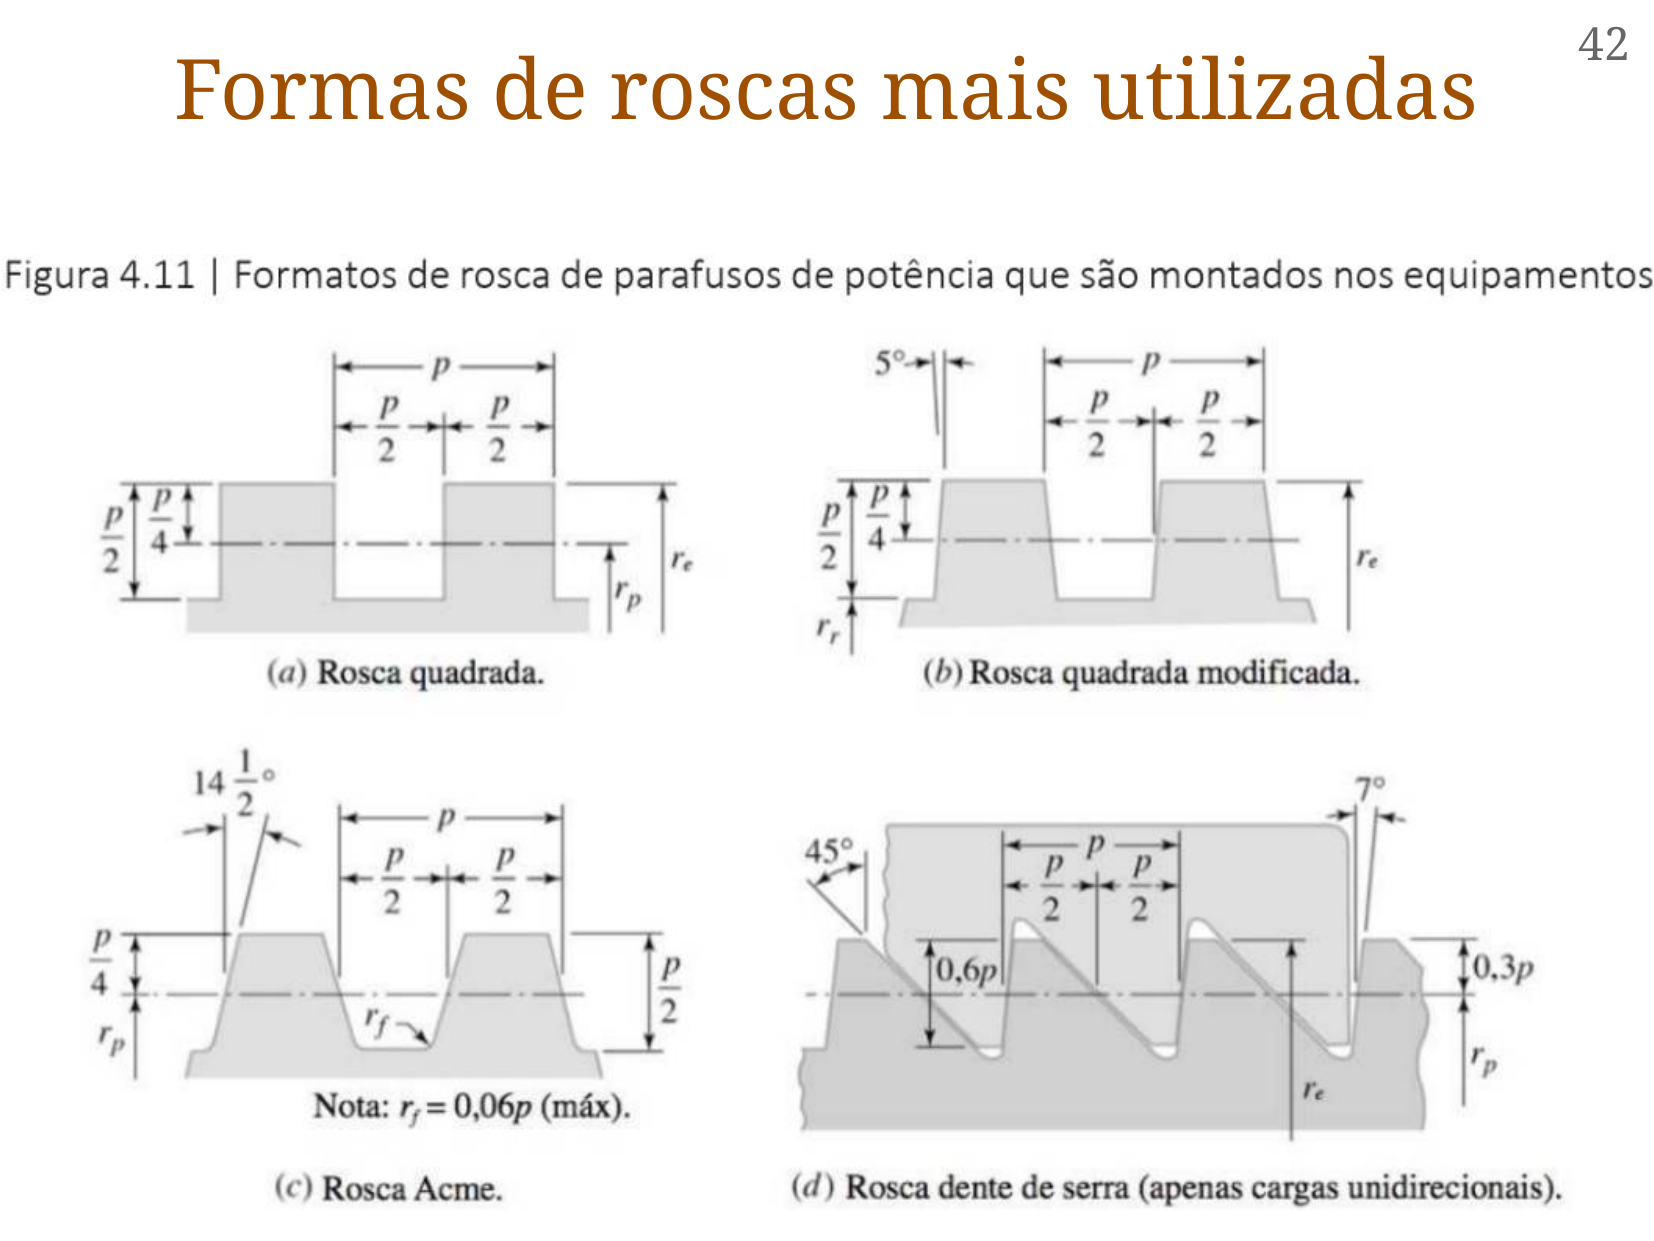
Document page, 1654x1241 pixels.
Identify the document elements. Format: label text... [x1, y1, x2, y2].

title Formas de roscas mais utilizadas [59, 29, 1595, 148]
picture [2, 254, 1654, 1211]
